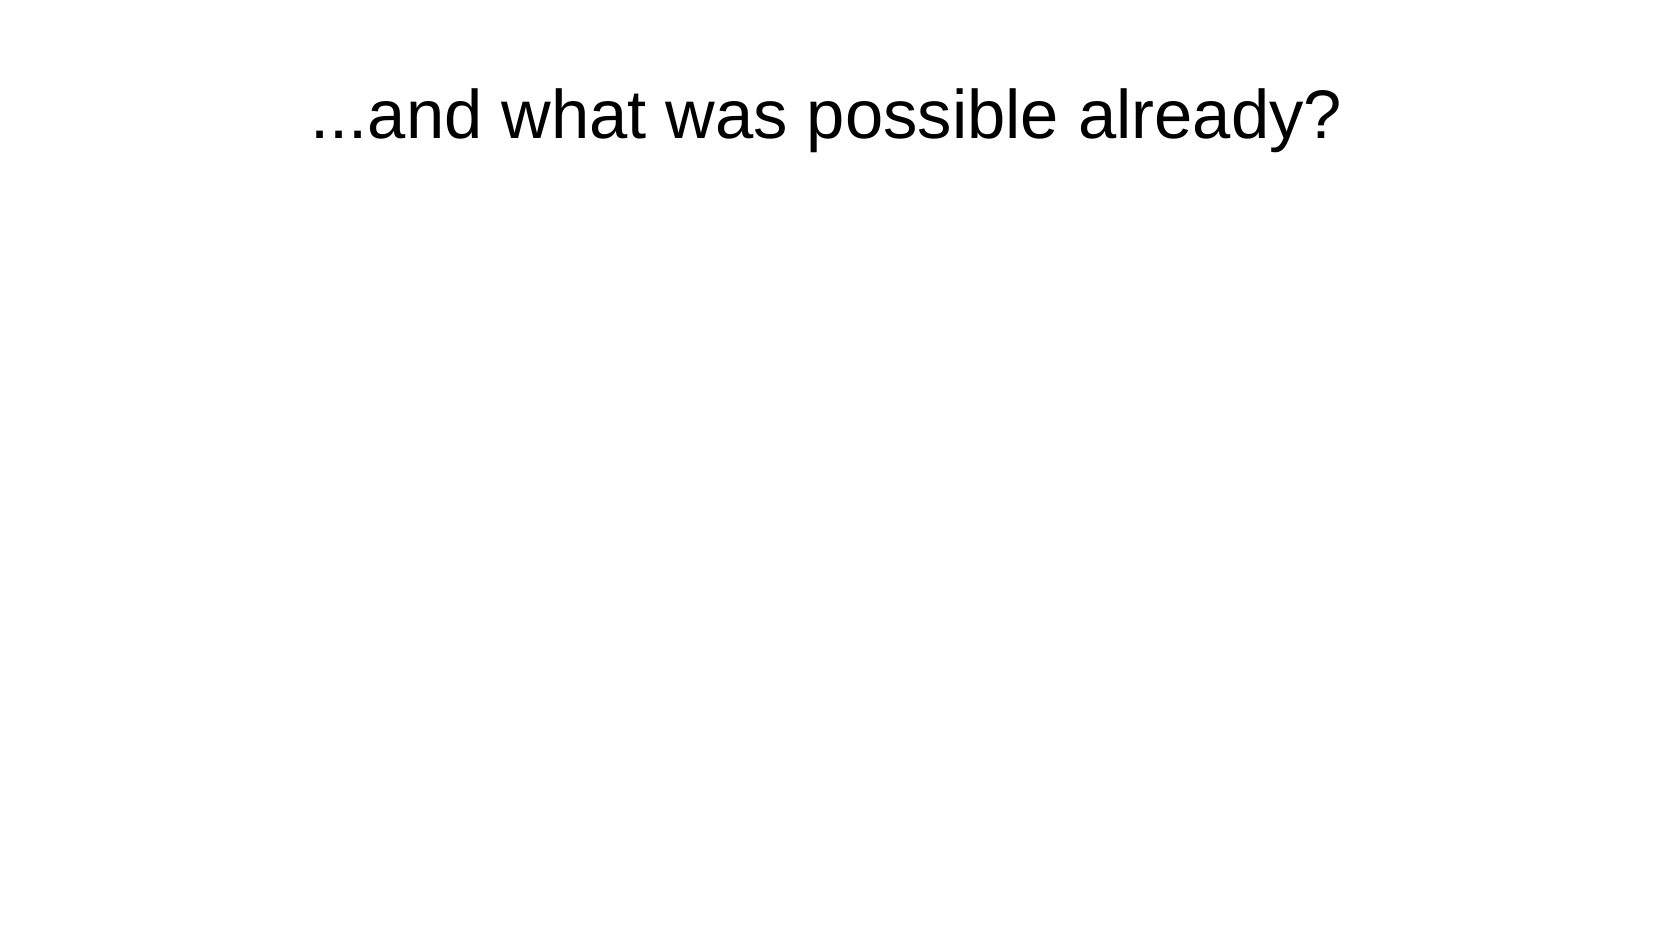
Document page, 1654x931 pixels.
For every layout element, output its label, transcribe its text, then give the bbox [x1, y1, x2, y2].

title ...and what was possible already? [82, 37, 1571, 193]
